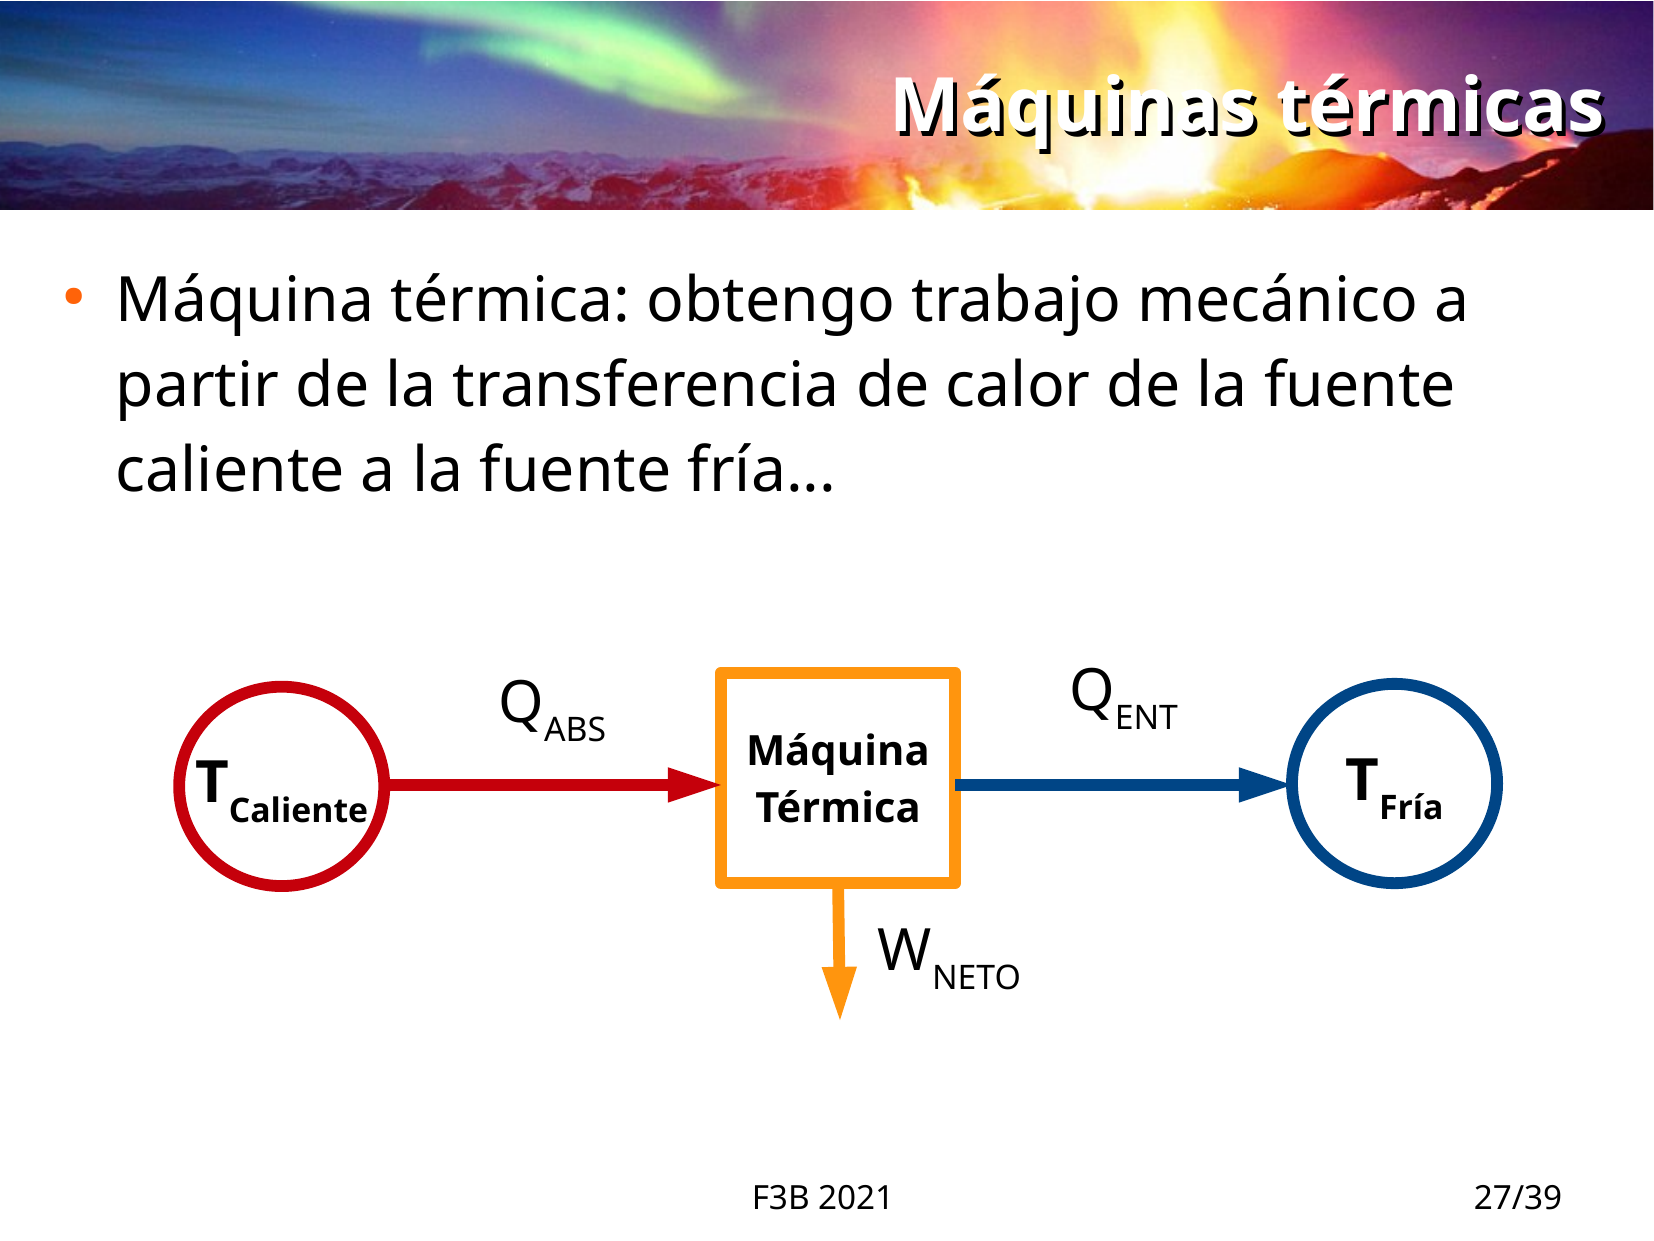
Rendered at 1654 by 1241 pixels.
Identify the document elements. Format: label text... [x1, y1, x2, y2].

text_box WNETO [805, 900, 1094, 1111]
picture [0, 1, 1654, 210]
title Máquinas térmicas [45, 15, 1606, 191]
text_box TFría [1292, 683, 1498, 884]
list Máquina térmica: obtengo trabajo mecánico a partir de la transferencia de calor de la fuente caliente a la fuente fría... [45, 255, 1606, 1156]
text_box Máquina Térmica [720, 672, 956, 884]
text_box TCaliente [179, 686, 385, 887]
